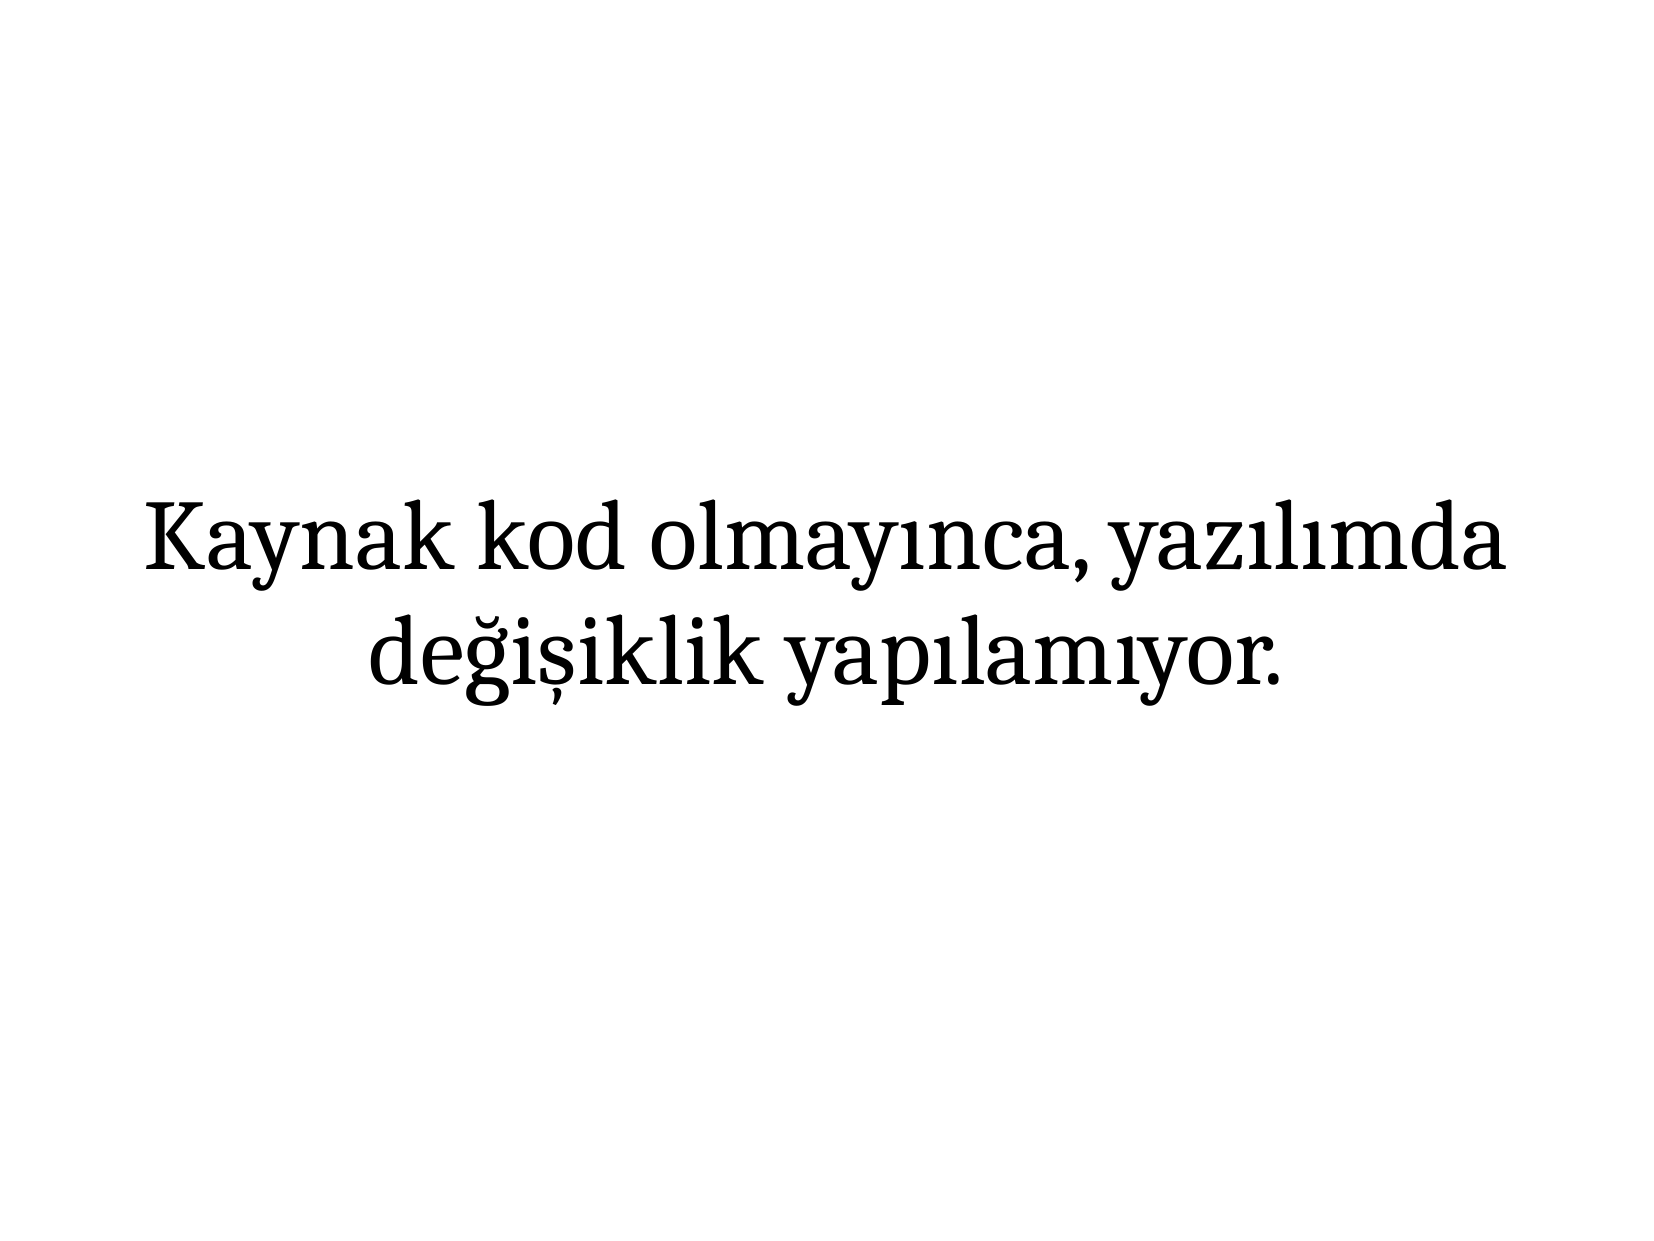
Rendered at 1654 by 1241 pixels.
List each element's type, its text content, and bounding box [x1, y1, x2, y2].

title Kaynak kod olmayınca, yazılımda değişiklik yapılamıyor. [82, 281, 1571, 908]
